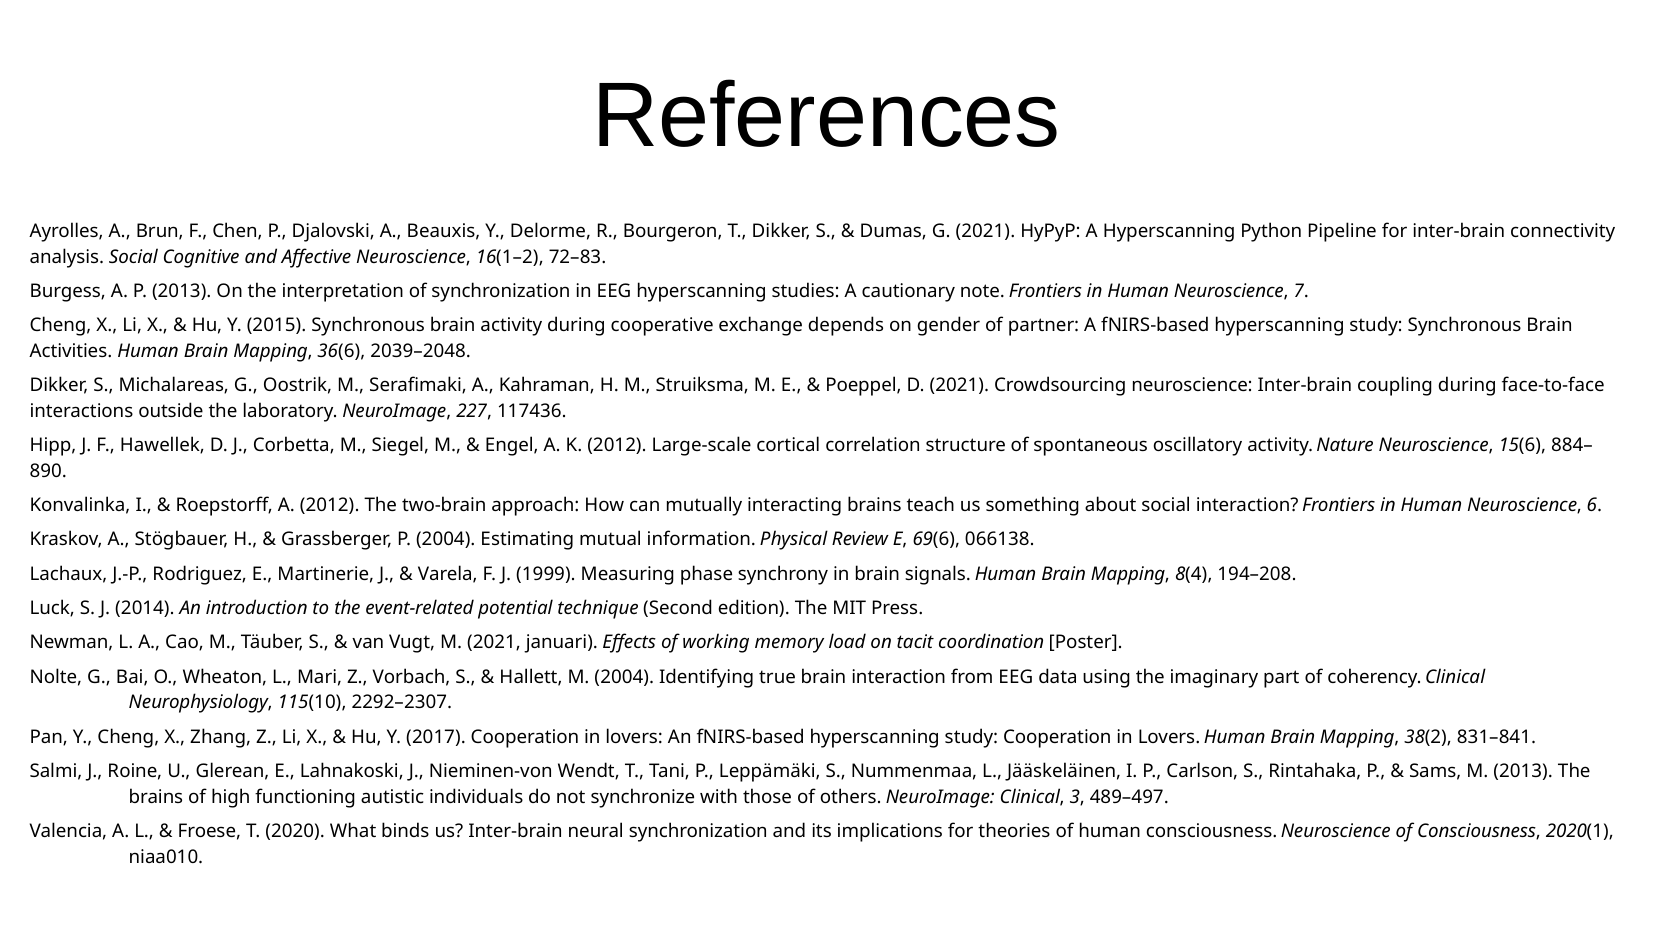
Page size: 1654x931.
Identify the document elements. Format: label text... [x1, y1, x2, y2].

title References [82, 37, 1571, 193]
list Ayrolles, A., Brun, F., Chen, P., Djalovski, A., Beauxis, Y., Delorme, R., Bourgeron, T., Dikker, S., & Dumas, G. (2021). HyPyP: A Hyperscanning Python Pipeline for inter-brain connectivity analysis. Social Cognitive and Affective Neuroscience, 16(1–2), 72–83. Burgess, A. P. (2013). On the interpretation of synchronization in EEG hyperscanning studies: A cautionary note. Frontiers in Human Neuroscience, 7. Cheng, X., Li, X., & Hu, Y. (2015). Synchronous brain activity during cooperative exchange depends on gender of partner: A fNIRS-based hyperscanning study: Synchronous Brain Activities. Human Brain Mapping, 36(6), 2039–2048. Dikker, S., Michalareas, G., Oostrik, M., Serafimaki, A., Kahraman, H. M., Struiksma, M. E., & Poeppel, D. (2021). Crowdsourcing neuroscience: Inter-brain coupling during face-to-face interactions outside the laboratory. NeuroImage, 227, 117436. Hipp, J. F., Hawellek, D. J., Corbetta, M., Siegel, M., & Engel, A. K. (2012). Large-scale cortical correlation structure of spontaneous oscillatory activity. Nature Neuroscience, 15(6), 884–890. Konvalinka, I., & Roepstorff, A. (2012). The two-brain approach: How can mutually interacting brains teach us something about social interaction? Frontiers in Human Neuroscience, 6. Kraskov, A., Stögbauer, H., & Grassberger, P. (2004). Estimating mutual information. Physical Review E, 69(6), 066138. Lachaux, J.-P., Rodriguez, E., Martinerie, J., & Varela, F. J. (1999). Measuring phase synchrony in brain signals. Human Brain Mapping, 8(4), 194–208. Luck, S. J. (2014). An introduction to the event-related potential technique (Second edition). The MIT Press. Newman, L. A., Cao, M., Täuber, S., & van Vugt, M. (2021, januari). Effects of working memory load on tacit coordination [Poster]. Nolte, G., Bai, O., Wheaton, L., Mari, Z., Vorbach, S., & Hallett, M. (2004). Identifying true brain interaction from EEG data using the imaginary part of coherency. Clinical Neurophysiology, 115(10), 2292–2307. Pan, Y., Cheng, X., Zhang, Z., Li, X., & Hu, Y. (2017). Cooperation in lovers: An fNIRS-based hyperscanning study: Cooperation in Lovers. Human Brain Mapping, 38(2), 831–841. Salmi, J., Roine, U., Glerean, E., Lahnakoski, J., Nieminen-von Wendt, T., Tani, P., Leppämäki, S., Nummenmaa, L., Jääskeläinen, I. P., Carlson, S., Rintahaka, P., & Sams, M. (2013). The brains of high functioning autistic individuals do not synchronize with those of others. NeuroImage: Clinical, 3, 489–497. Valencia, A. L., & Froese, T. (2020). What binds us? Inter-brain neural synchronization and its implications for theories of human consciousness. Neuroscience of Consciousness, 2020(1), niaa010. [29, 217, 1625, 886]
